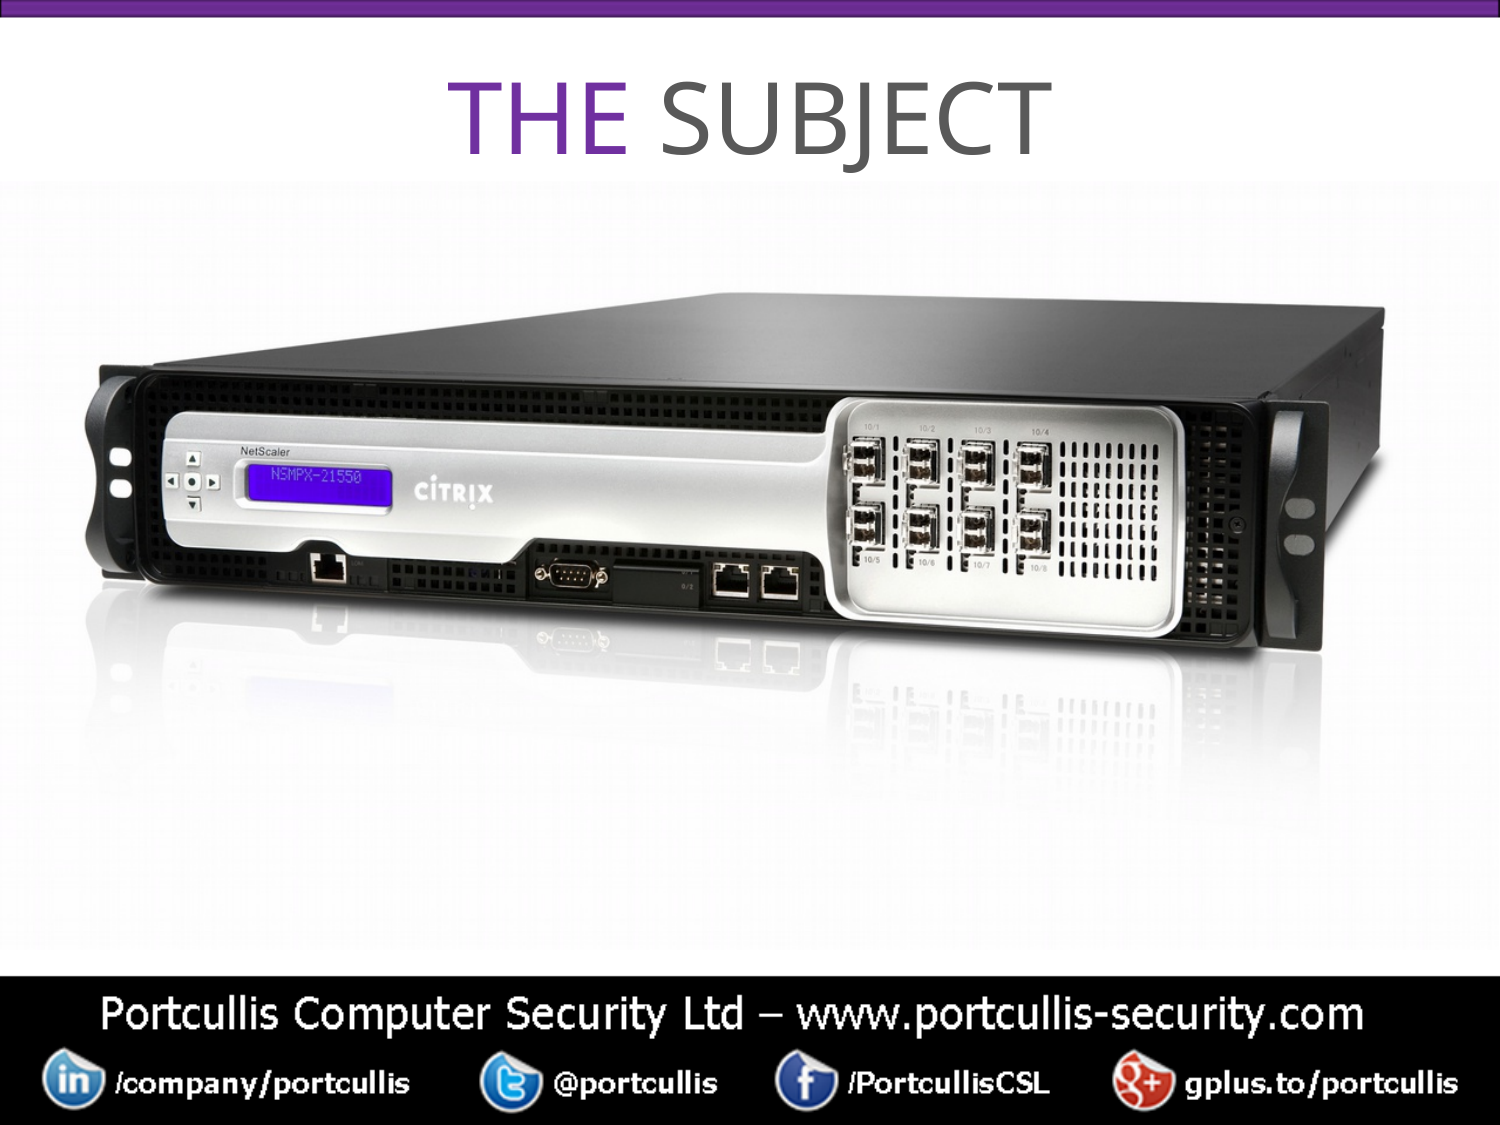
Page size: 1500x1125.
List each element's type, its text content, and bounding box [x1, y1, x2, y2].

picture [0, 181, 1500, 1125]
picture [0, 0, 1500, 42]
title THE SUBJECT [0, 42, 1500, 202]
